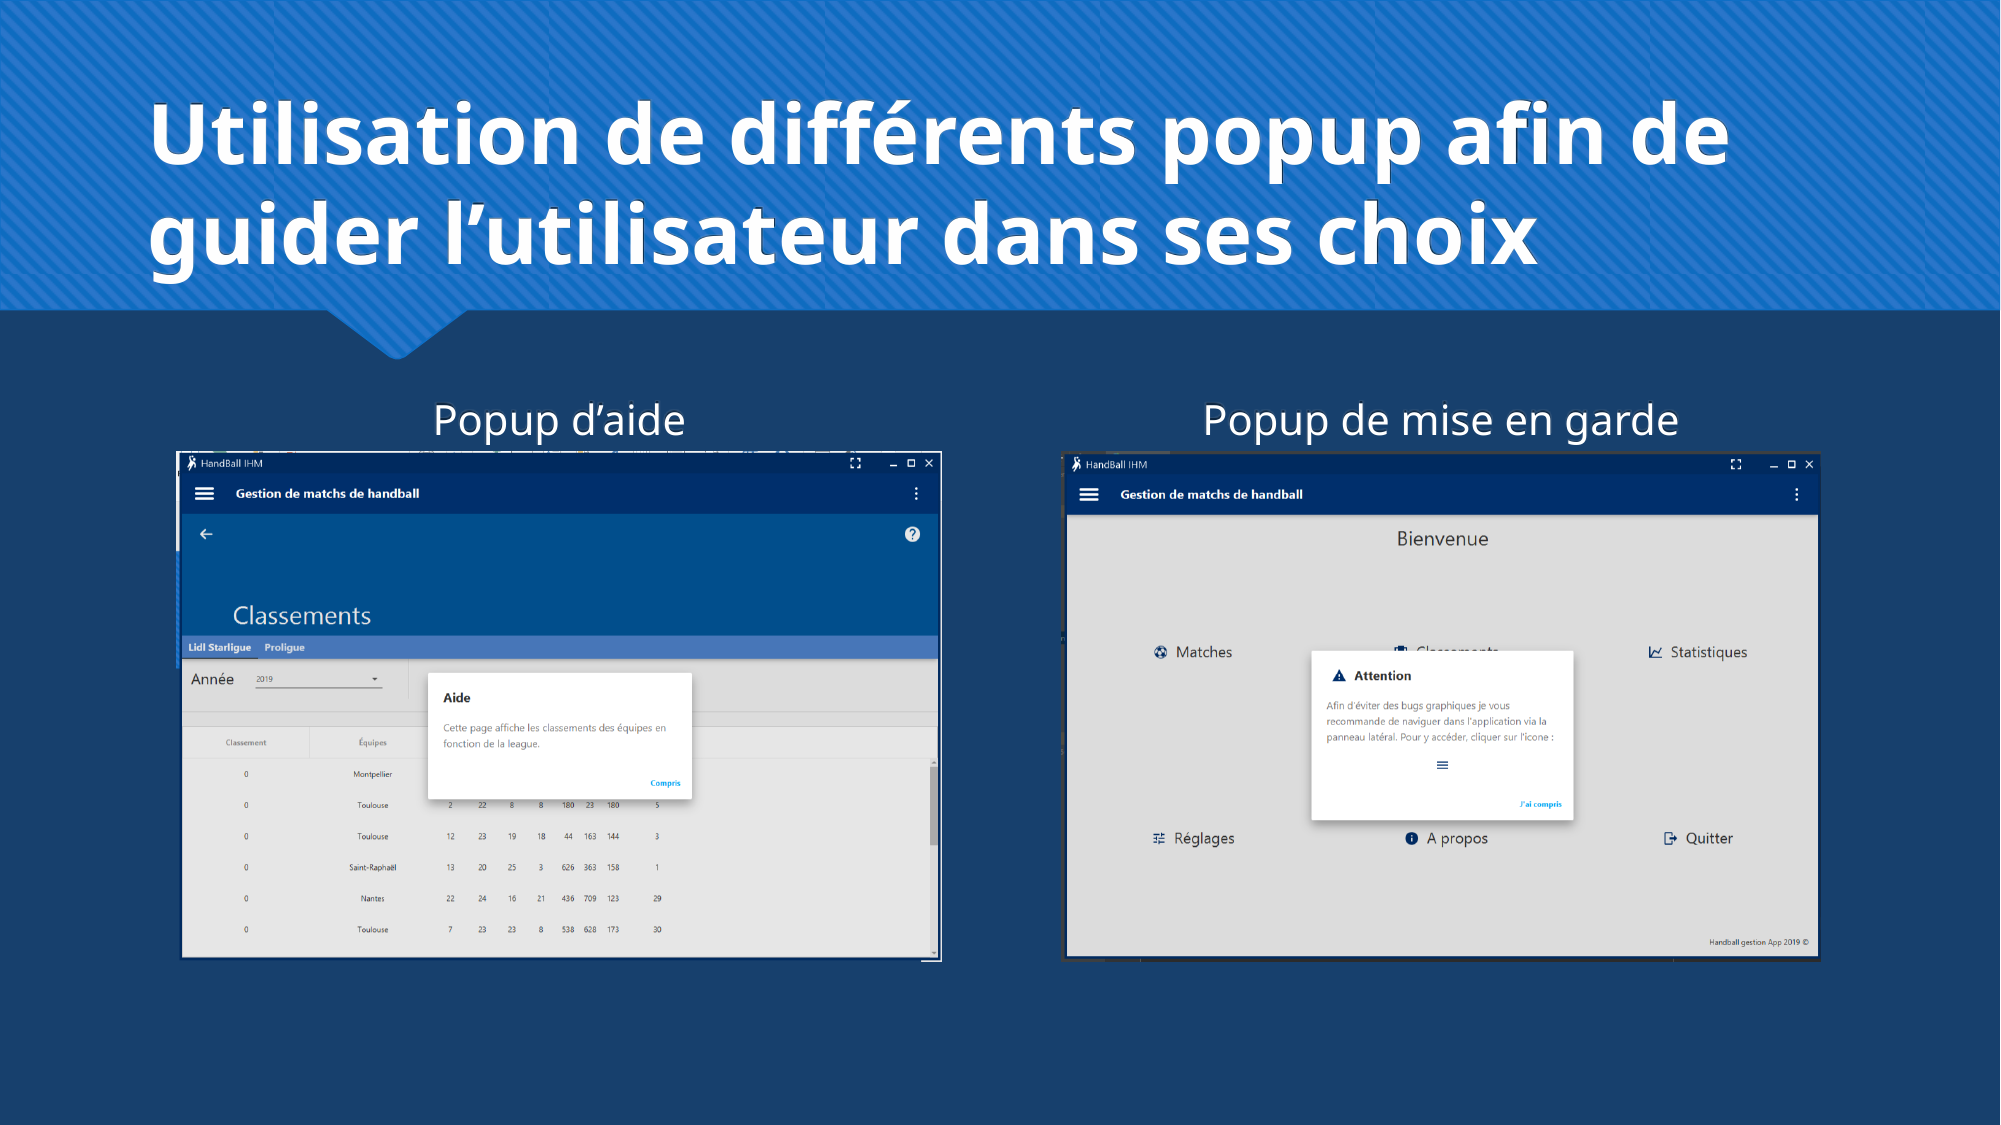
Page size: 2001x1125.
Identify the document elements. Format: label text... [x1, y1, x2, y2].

list Popup de mise en garde [1014, 356, 1868, 452]
picture [176, 451, 942, 962]
picture [1061, 451, 1821, 962]
title Utilisation de différents popup afin de guider l’utilisateur dans ses choix [132, 73, 1868, 233]
list Popup d’aide [133, 356, 985, 452]
